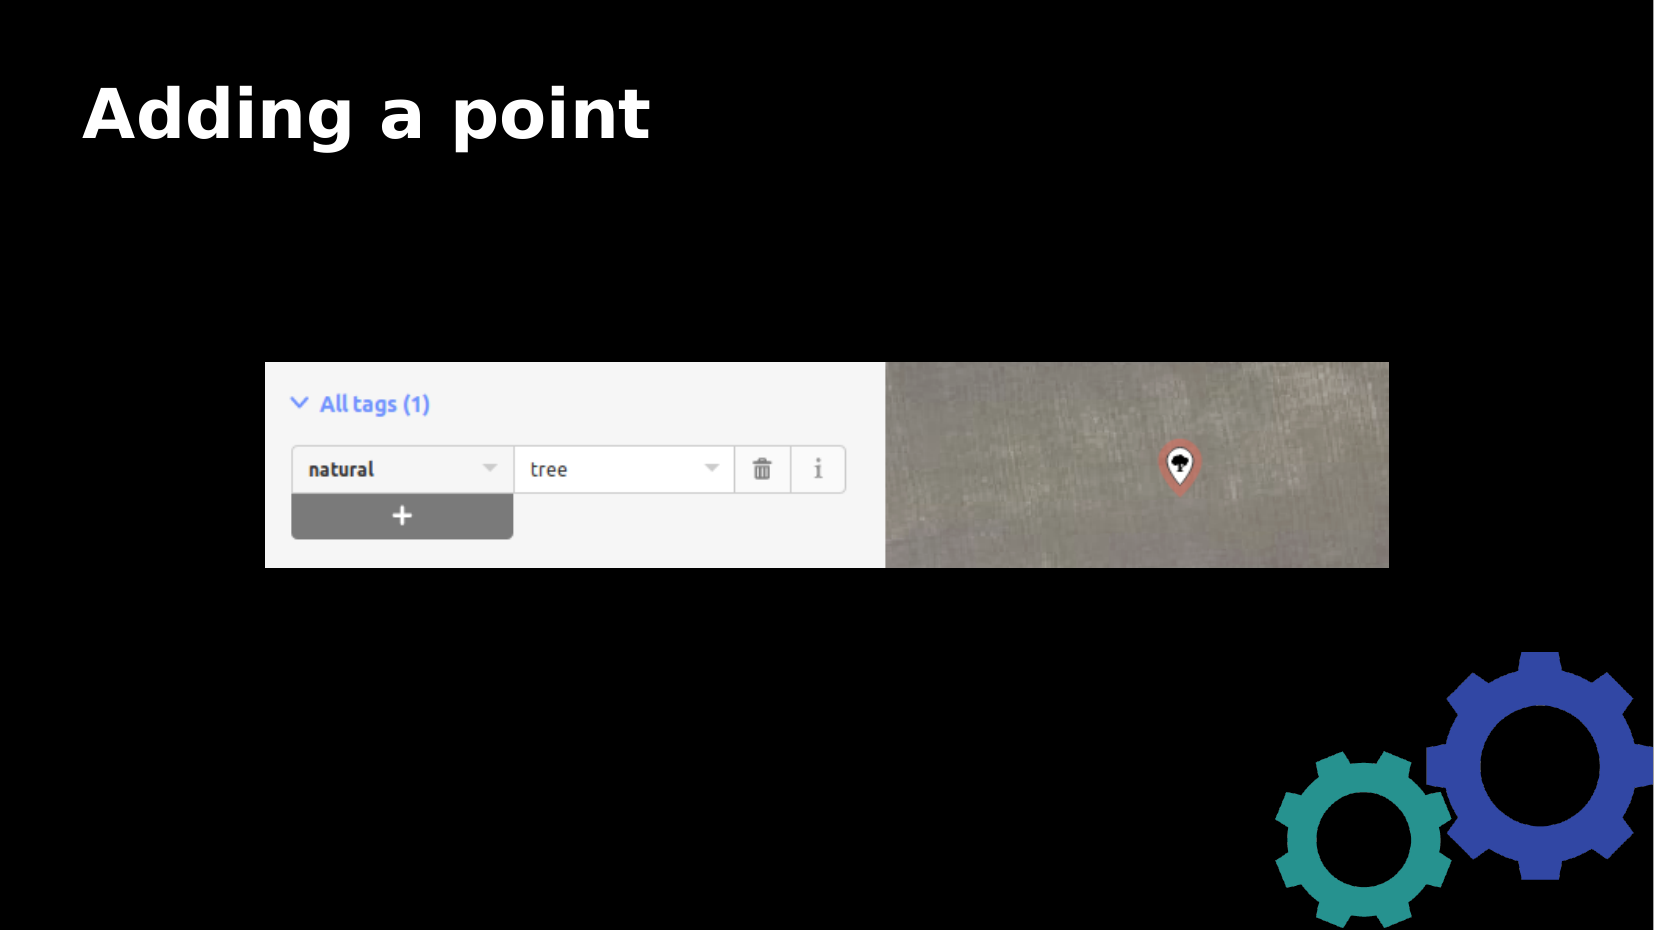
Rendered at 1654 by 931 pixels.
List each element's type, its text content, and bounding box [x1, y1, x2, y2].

title Adding a point [82, 37, 1571, 193]
picture [265, 362, 1389, 568]
picture [1275, 652, 1653, 928]
